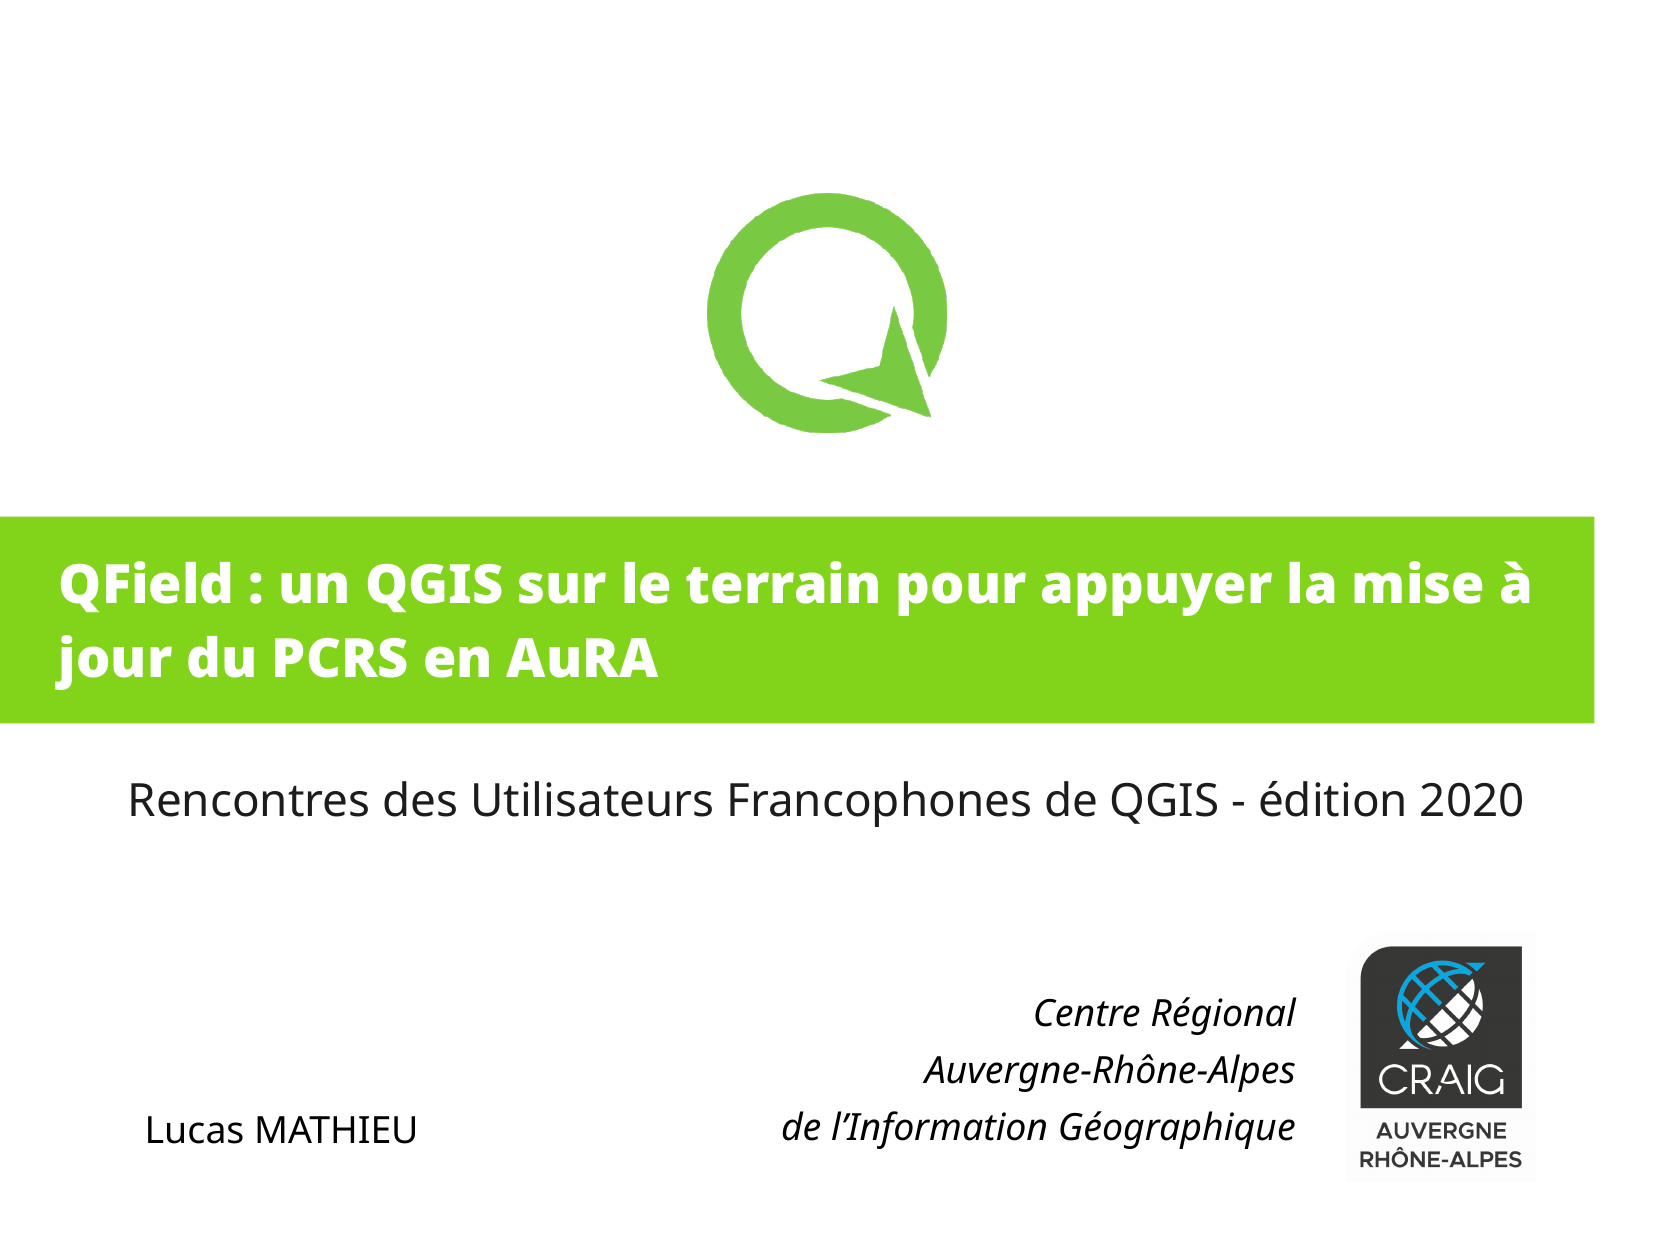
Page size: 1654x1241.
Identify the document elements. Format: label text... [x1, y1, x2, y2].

text_box Centre Régional Auvergne-Rhône-Alpes de l’Information Géographique [720, 968, 1312, 1170]
subtitle Rencontres des Utilisateurs Francophones de QGIS - édition 2020 [73, 767, 1580, 1182]
picture [1346, 932, 1536, 1182]
text_box Lucas MATHIEU [129, 961, 721, 1163]
picture [667, 153, 987, 473]
title QField : un QGIS sur le terrain pour appuyer la mise à jour du PCRS en AuRA [59, 546, 1595, 694]
